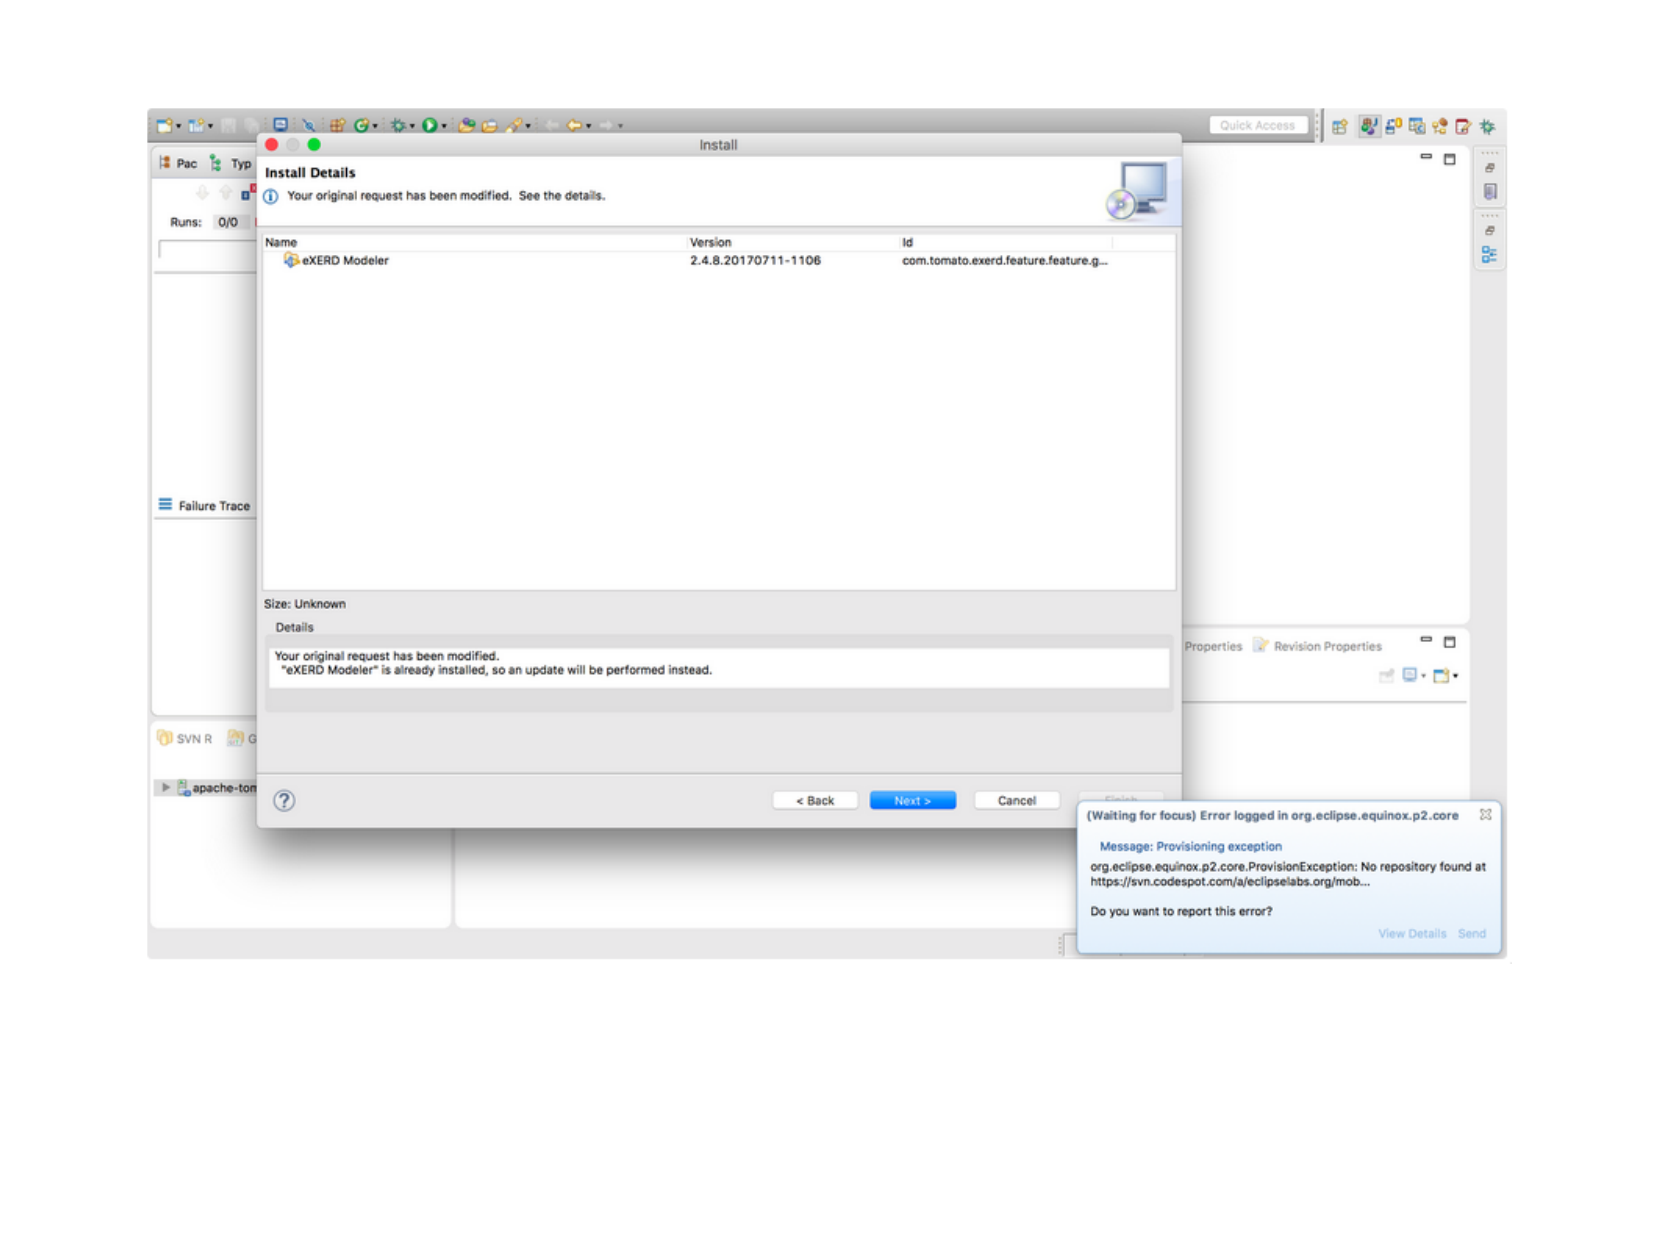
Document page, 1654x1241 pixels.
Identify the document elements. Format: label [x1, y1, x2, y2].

picture [146, 107, 1512, 964]
